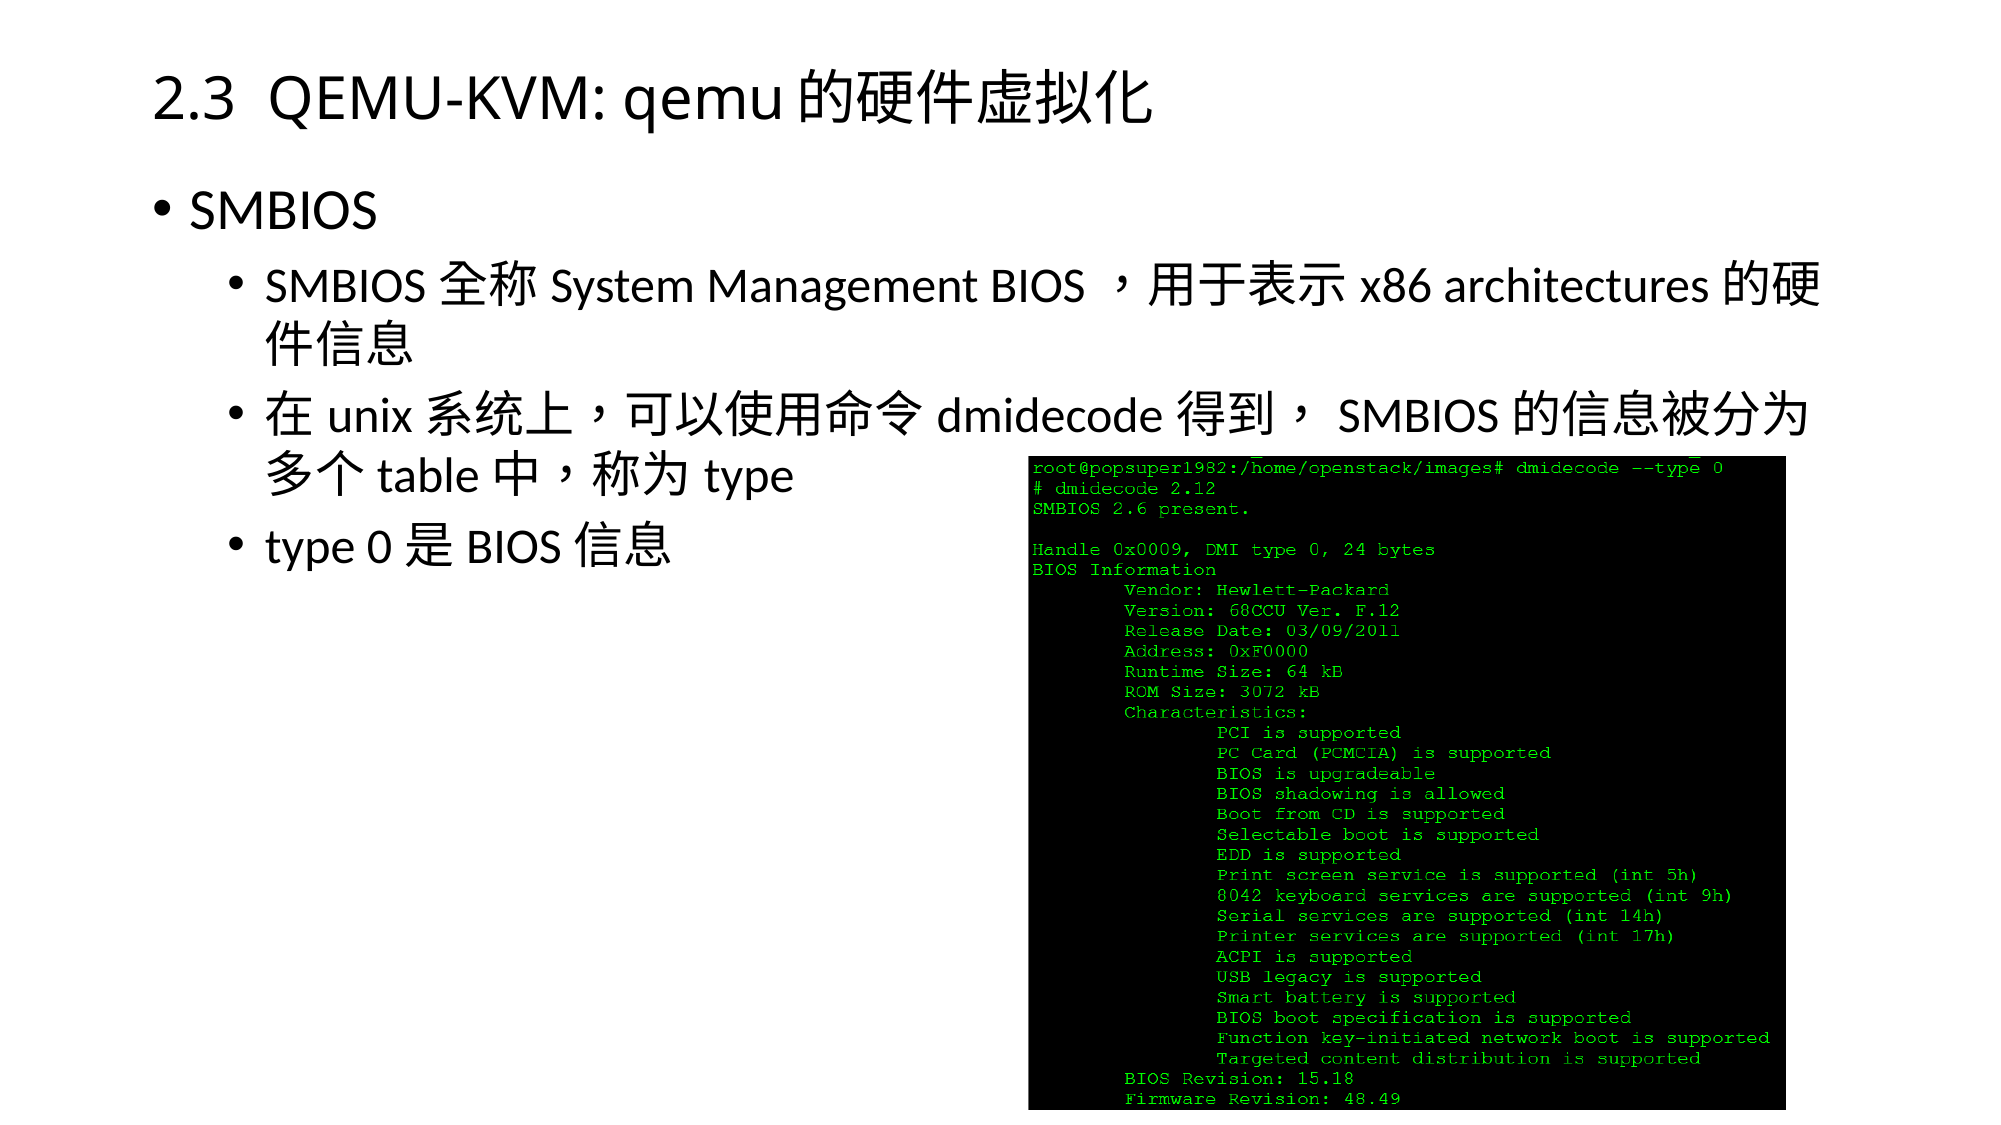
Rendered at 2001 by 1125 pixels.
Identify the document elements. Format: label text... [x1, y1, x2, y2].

picture [1028, 456, 1786, 1111]
list SMBIOS SMBIOS全称System Management BIOS，用于表示x86 architectures的硬件信息 在unix系统上，可以使用命令dmidecode得到，SMBIOS的信息被分为多个table中，称为type type 0是BIOS信息 [137, 171, 1863, 1014]
title 2.3 QEMU-KVM: qemu的硬件虚拟化 [137, 59, 1863, 140]
